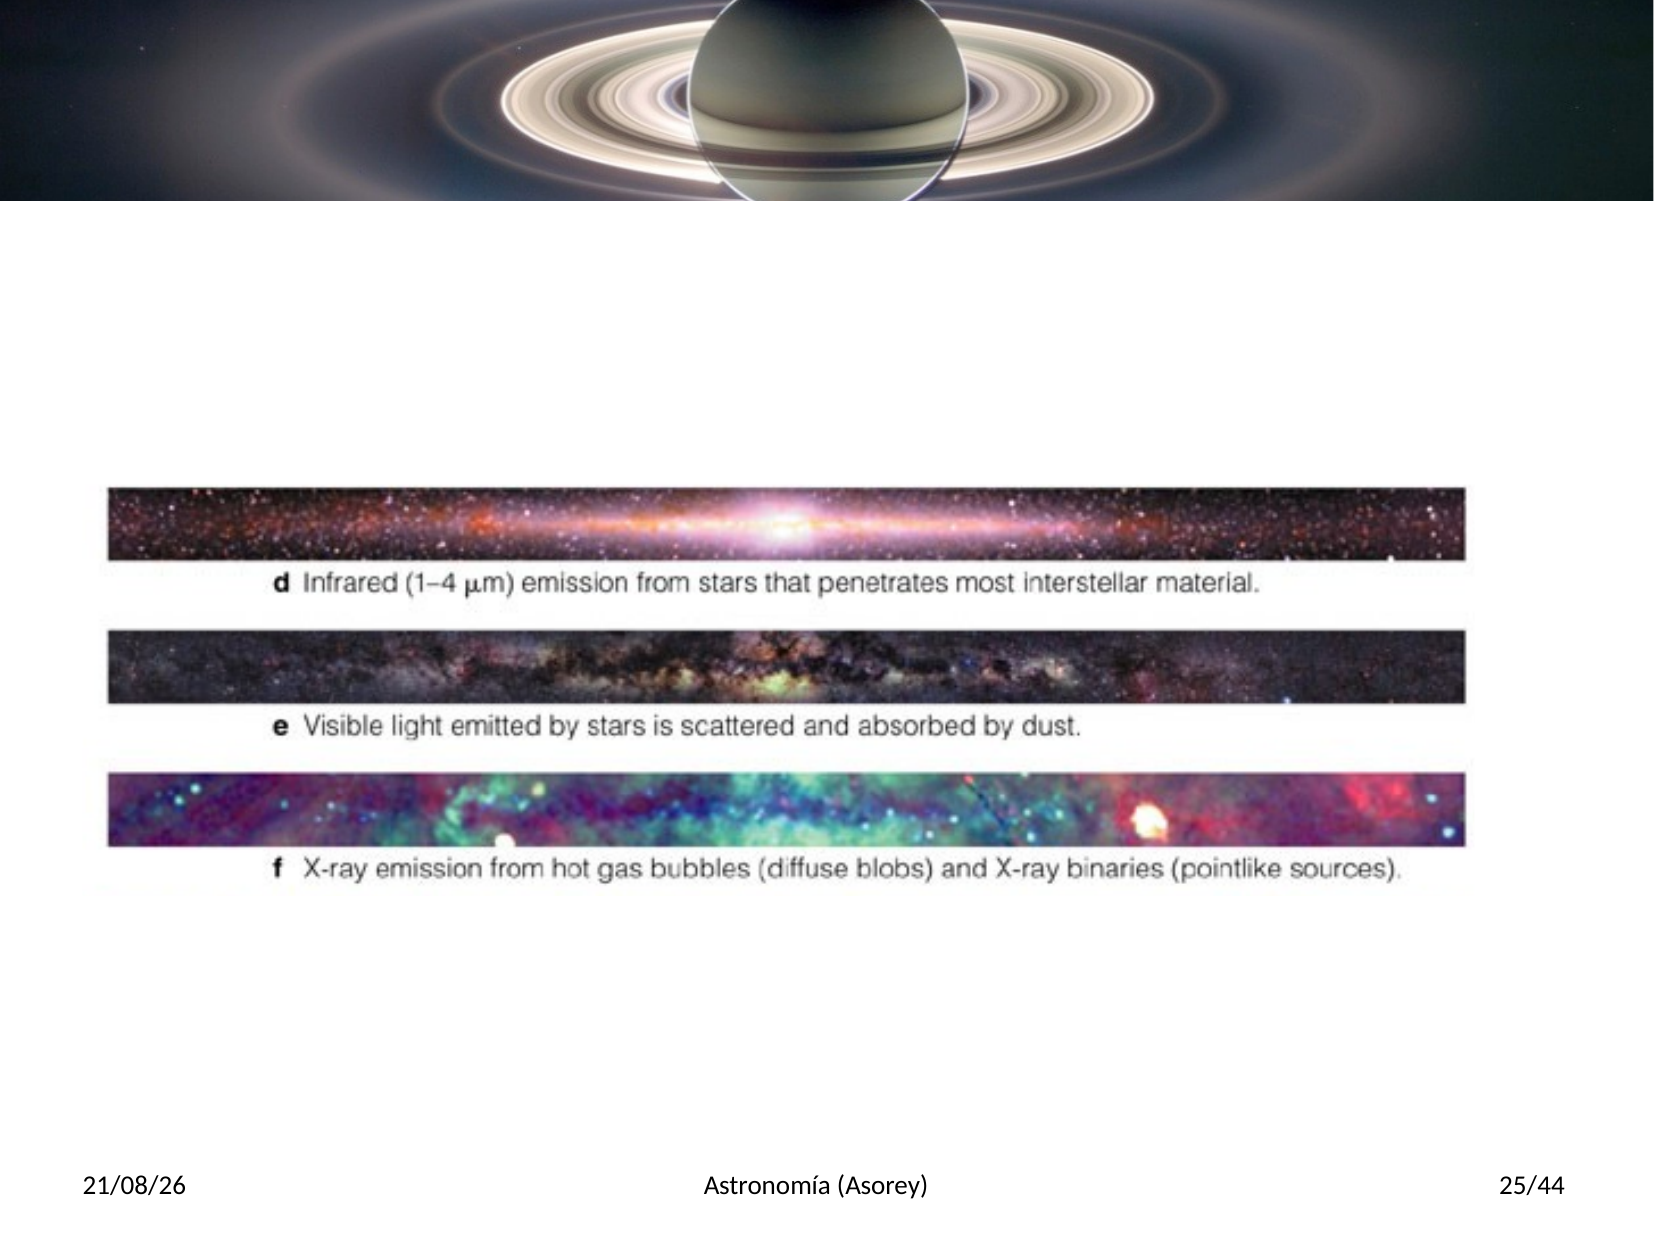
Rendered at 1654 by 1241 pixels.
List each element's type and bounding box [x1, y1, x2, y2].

picture [0, 0, 1654, 201]
picture [82, 468, 1475, 896]
